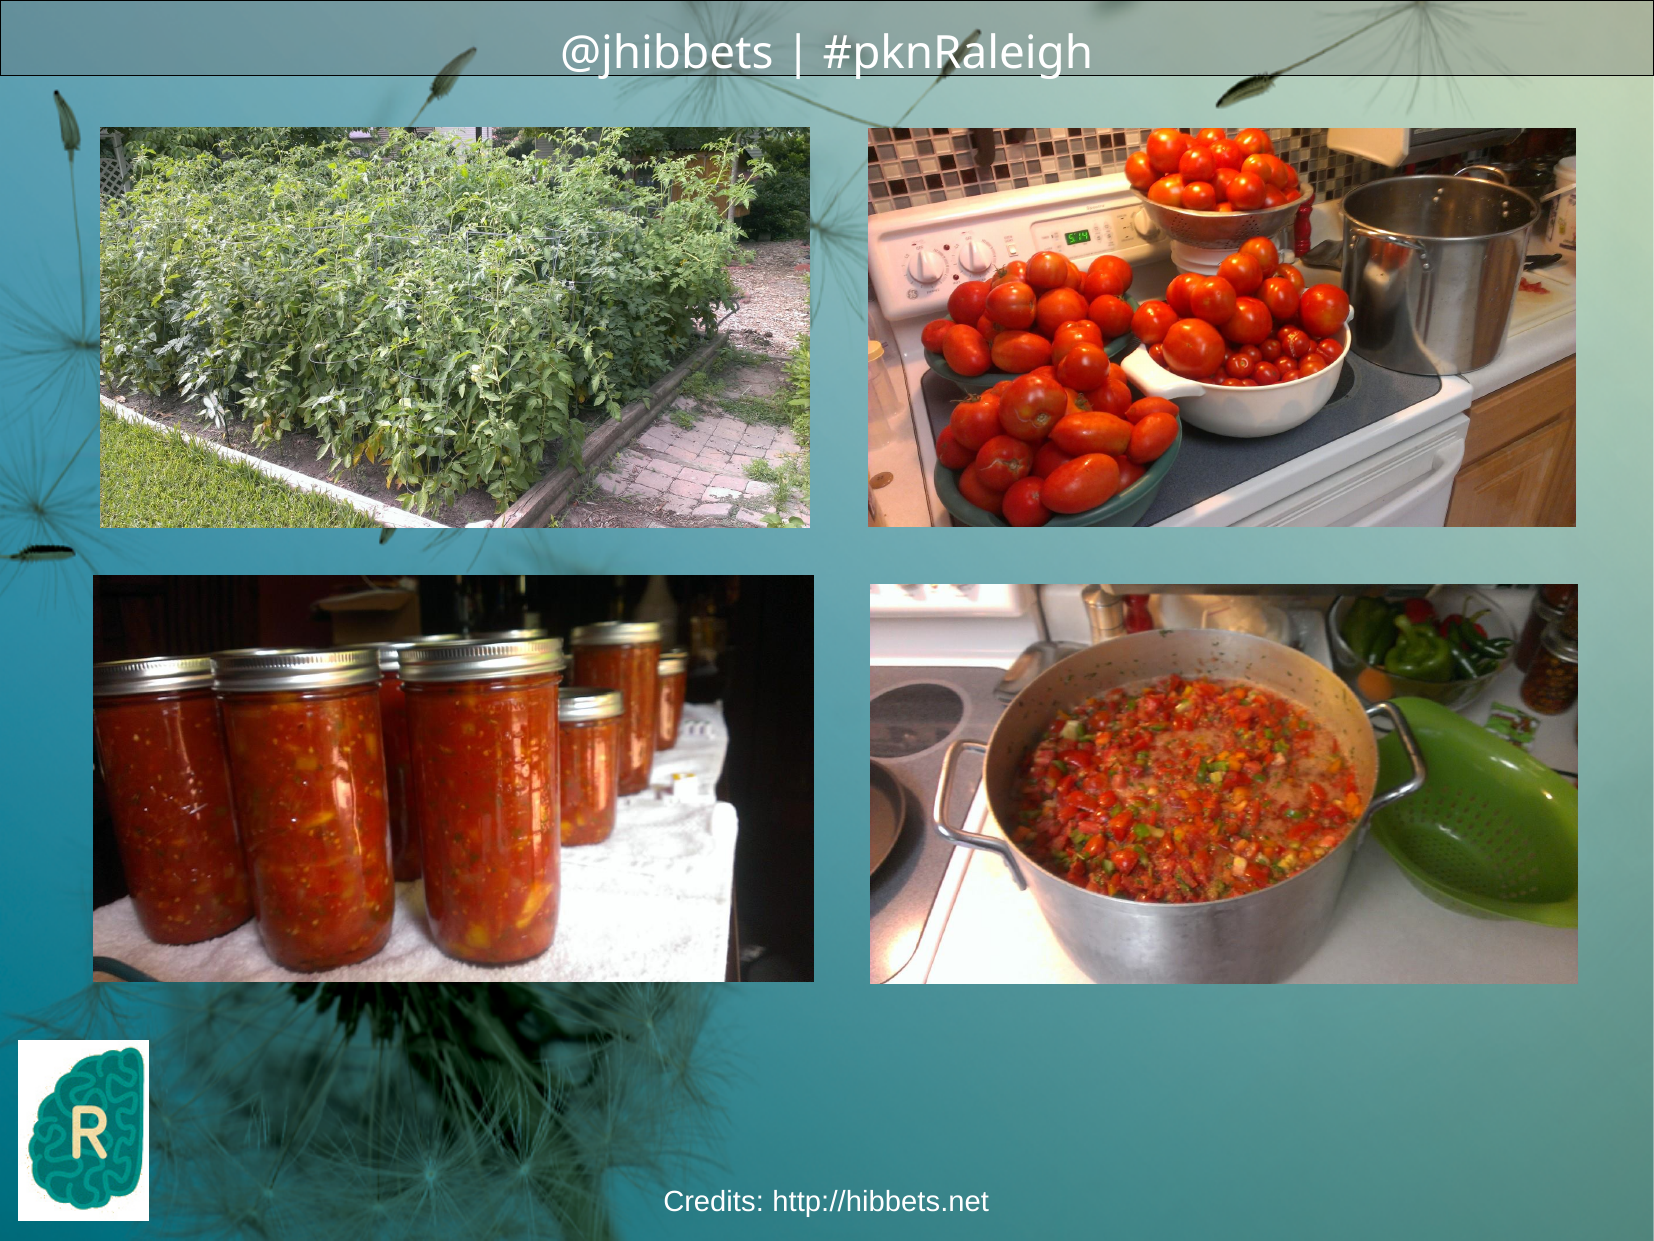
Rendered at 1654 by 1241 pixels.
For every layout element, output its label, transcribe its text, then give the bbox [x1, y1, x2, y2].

picture [0, 76, 1654, 1241]
text_box Credits: http://hibbets.net [648, 1177, 1006, 1225]
